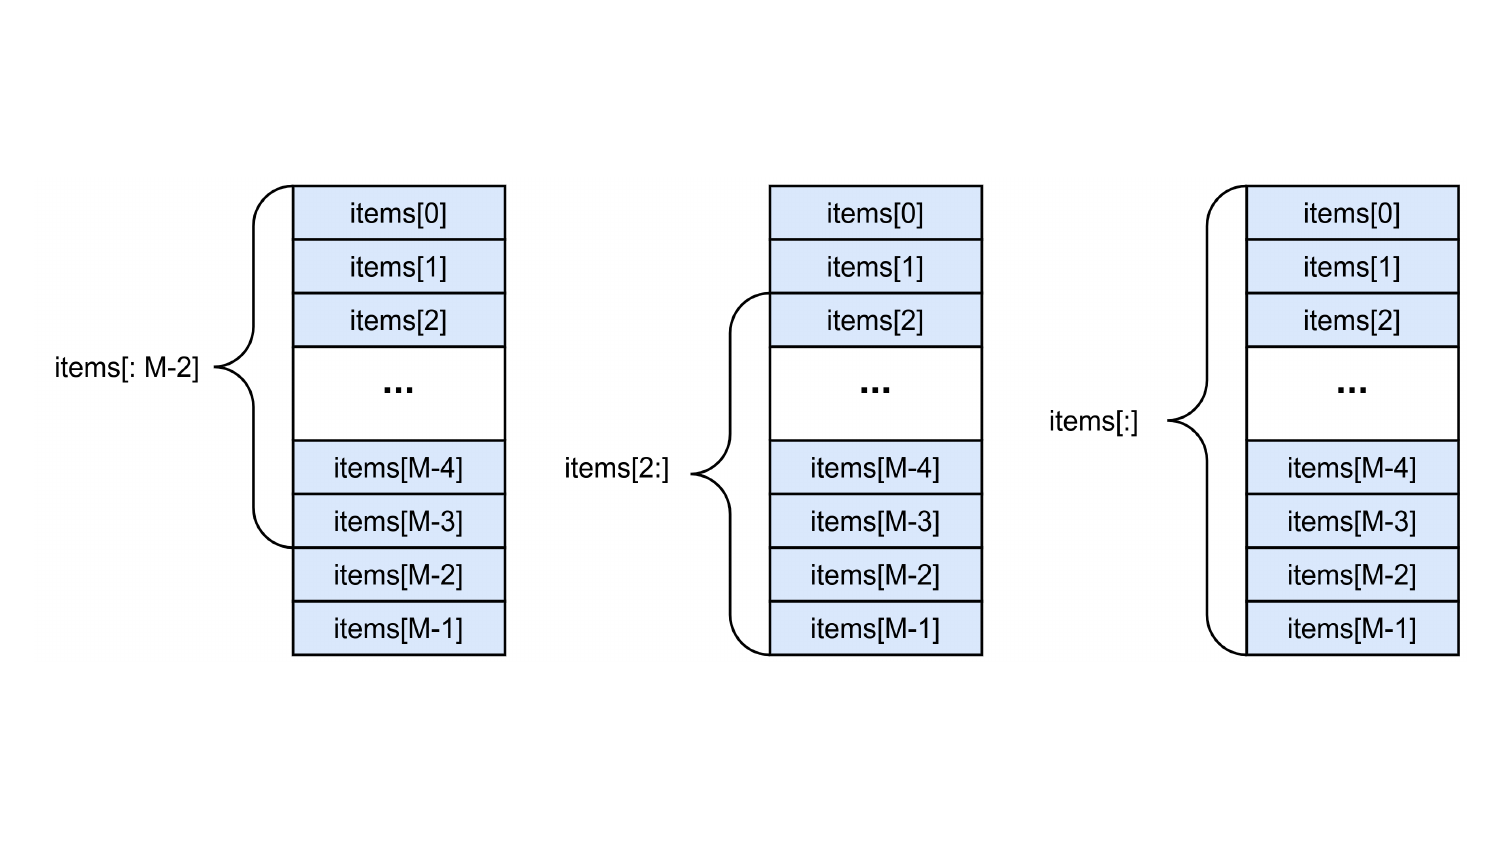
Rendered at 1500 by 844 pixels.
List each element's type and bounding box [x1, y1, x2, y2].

picture [34, 177, 1467, 663]
